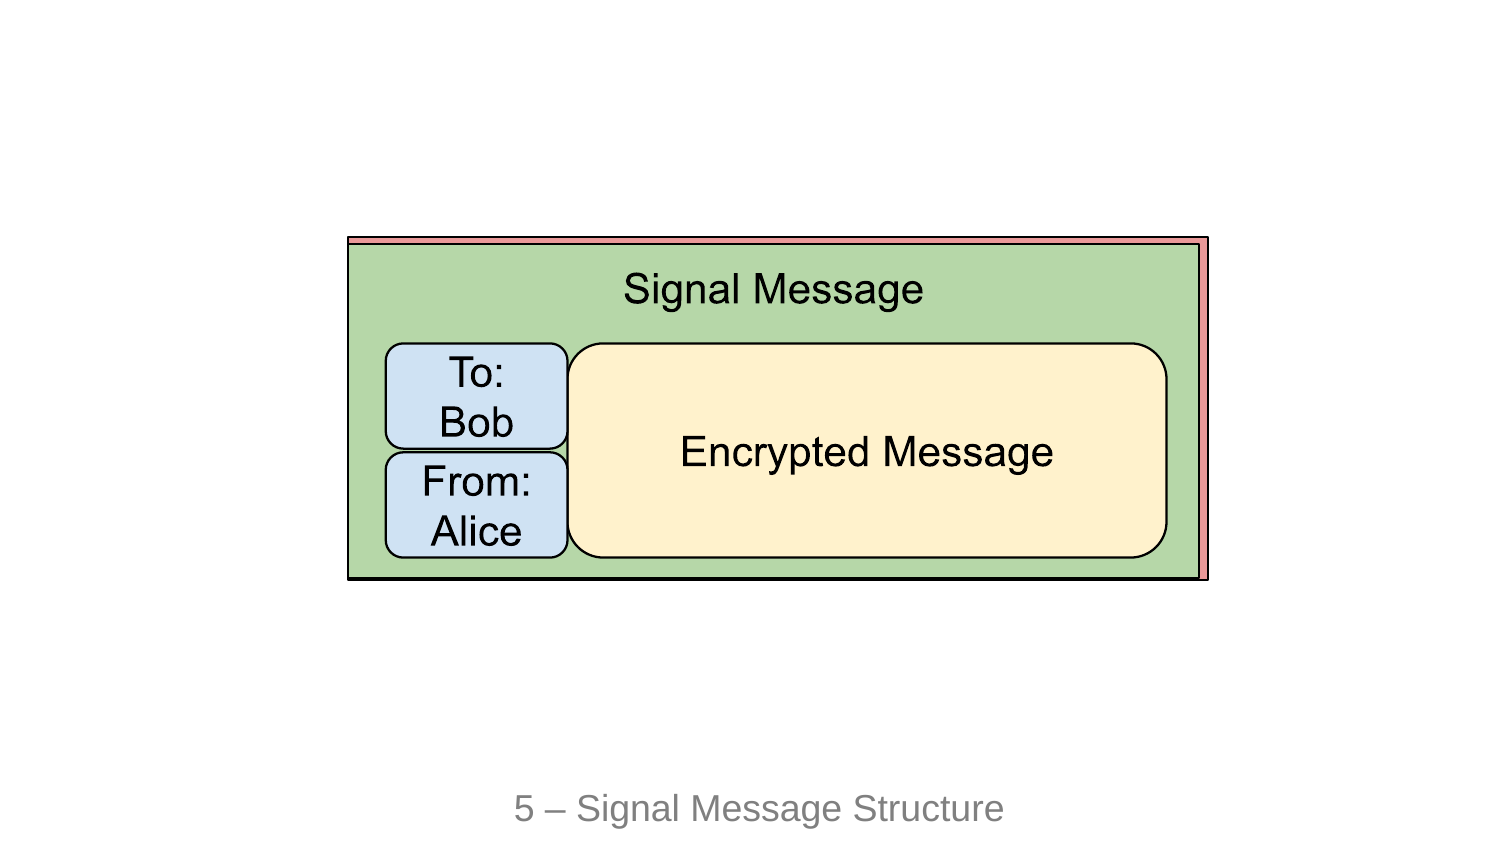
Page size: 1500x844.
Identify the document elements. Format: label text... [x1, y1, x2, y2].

picture [330, 208, 1225, 606]
text_box 5 – Signal Message Structure [498, 779, 1020, 837]
